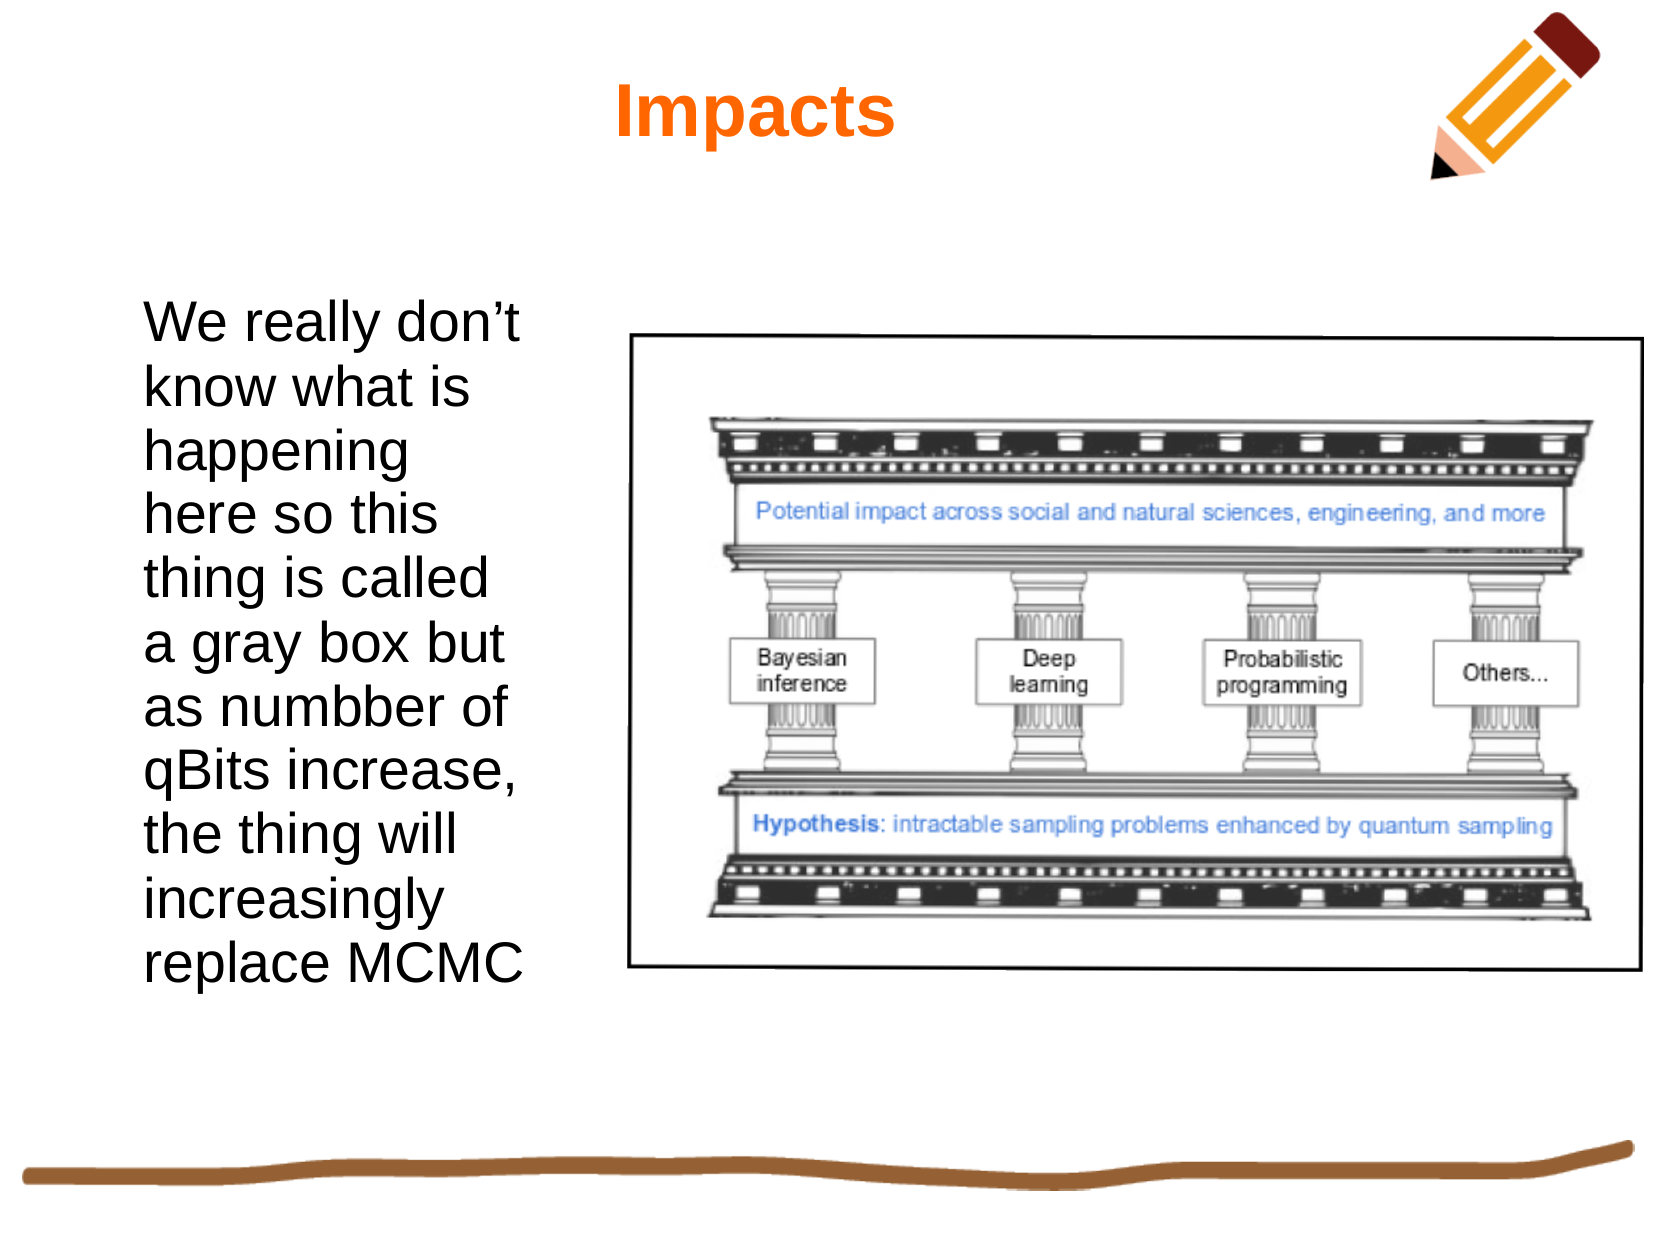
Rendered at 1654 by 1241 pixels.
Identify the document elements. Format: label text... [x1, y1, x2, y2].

picture [22, 1140, 1635, 1191]
picture [1430, 12, 1601, 181]
picture [626, 332, 1644, 972]
list We really don’t know what is happening here so this thing is called a gray box but as numbber of qBits increase, the thing will increasingly replace MCMC [82, 290, 532, 1122]
title Impacts [82, 49, 1430, 172]
